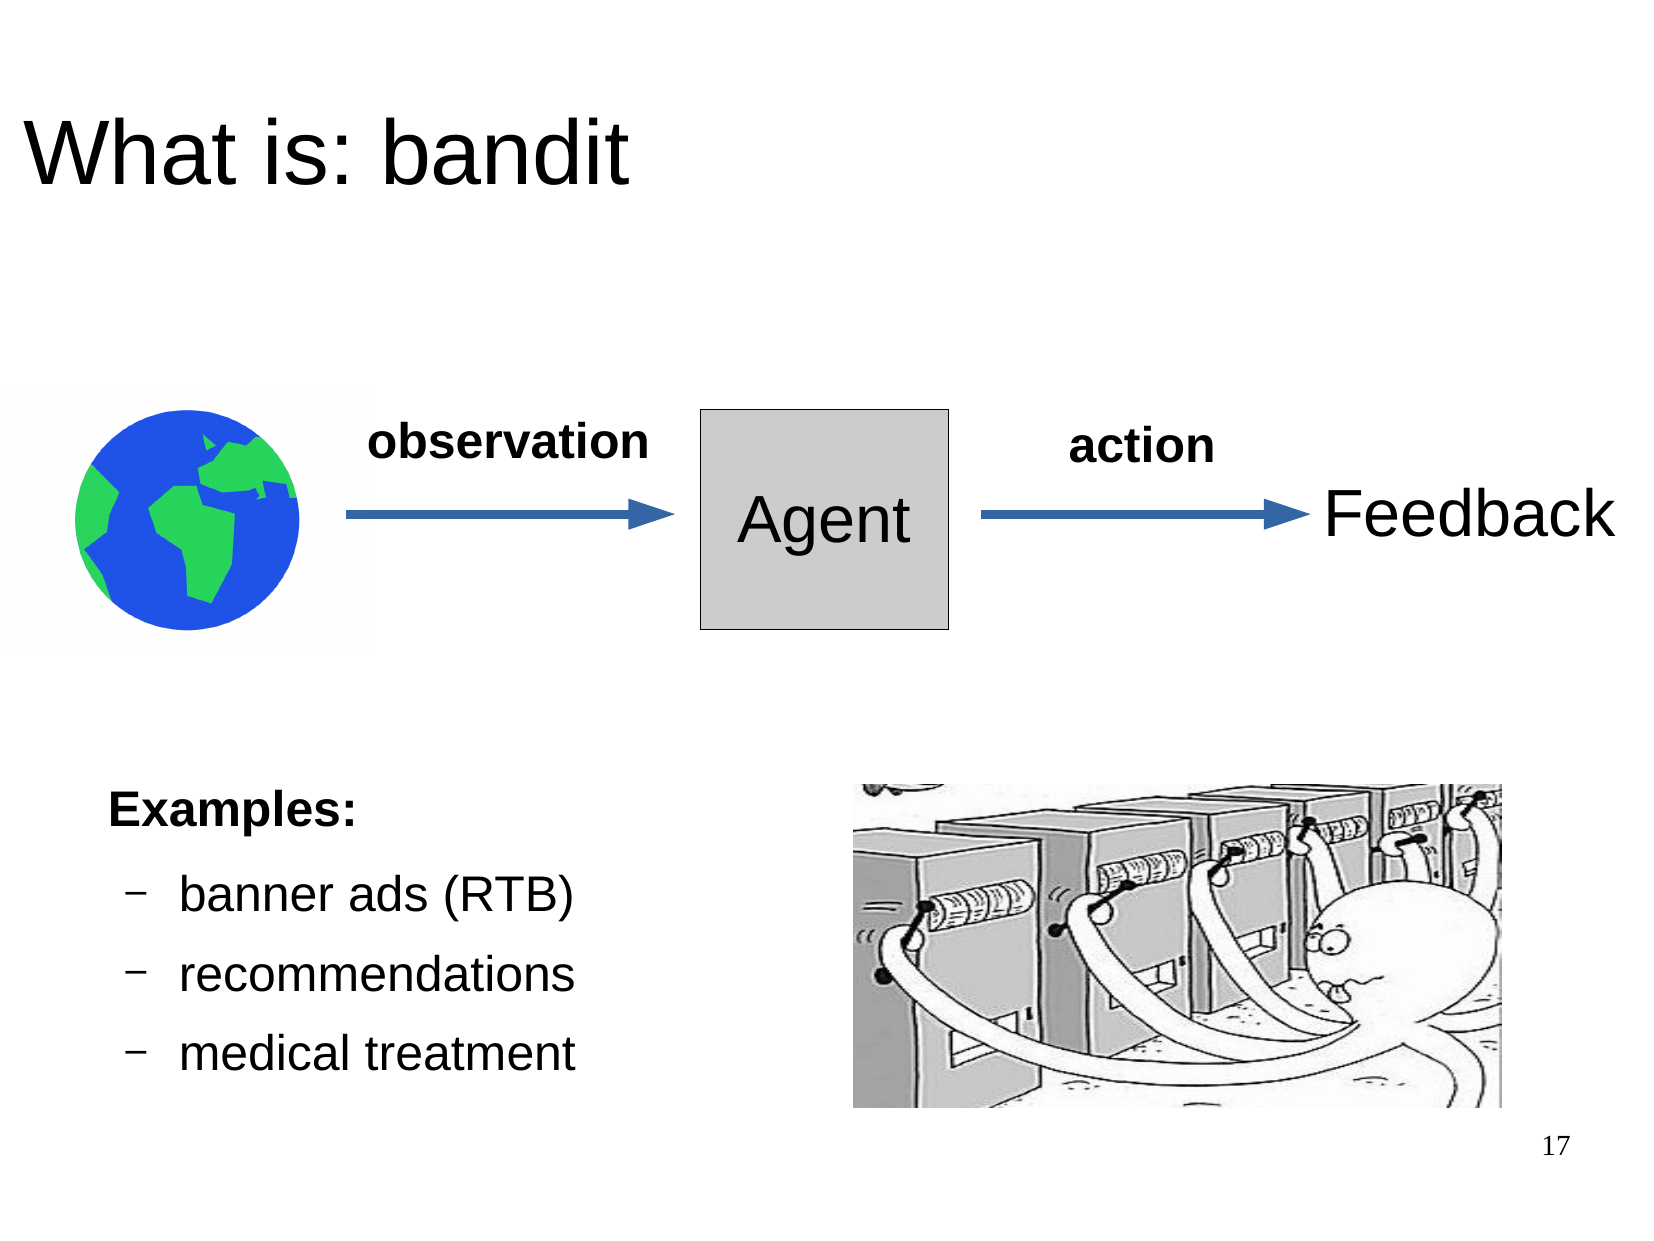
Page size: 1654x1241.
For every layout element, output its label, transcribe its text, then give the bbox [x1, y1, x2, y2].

text_box action [1053, 409, 1231, 481]
text_box Agent [700, 409, 949, 630]
text_box Feedback [1259, 468, 1654, 559]
text_box observation [352, 406, 666, 478]
picture [4, 385, 370, 655]
picture [853, 784, 1502, 1108]
list Examples: banner ads (RTB) recommendations medical treatment [36, 781, 1336, 1241]
title What is: bandit [23, 49, 1512, 257]
